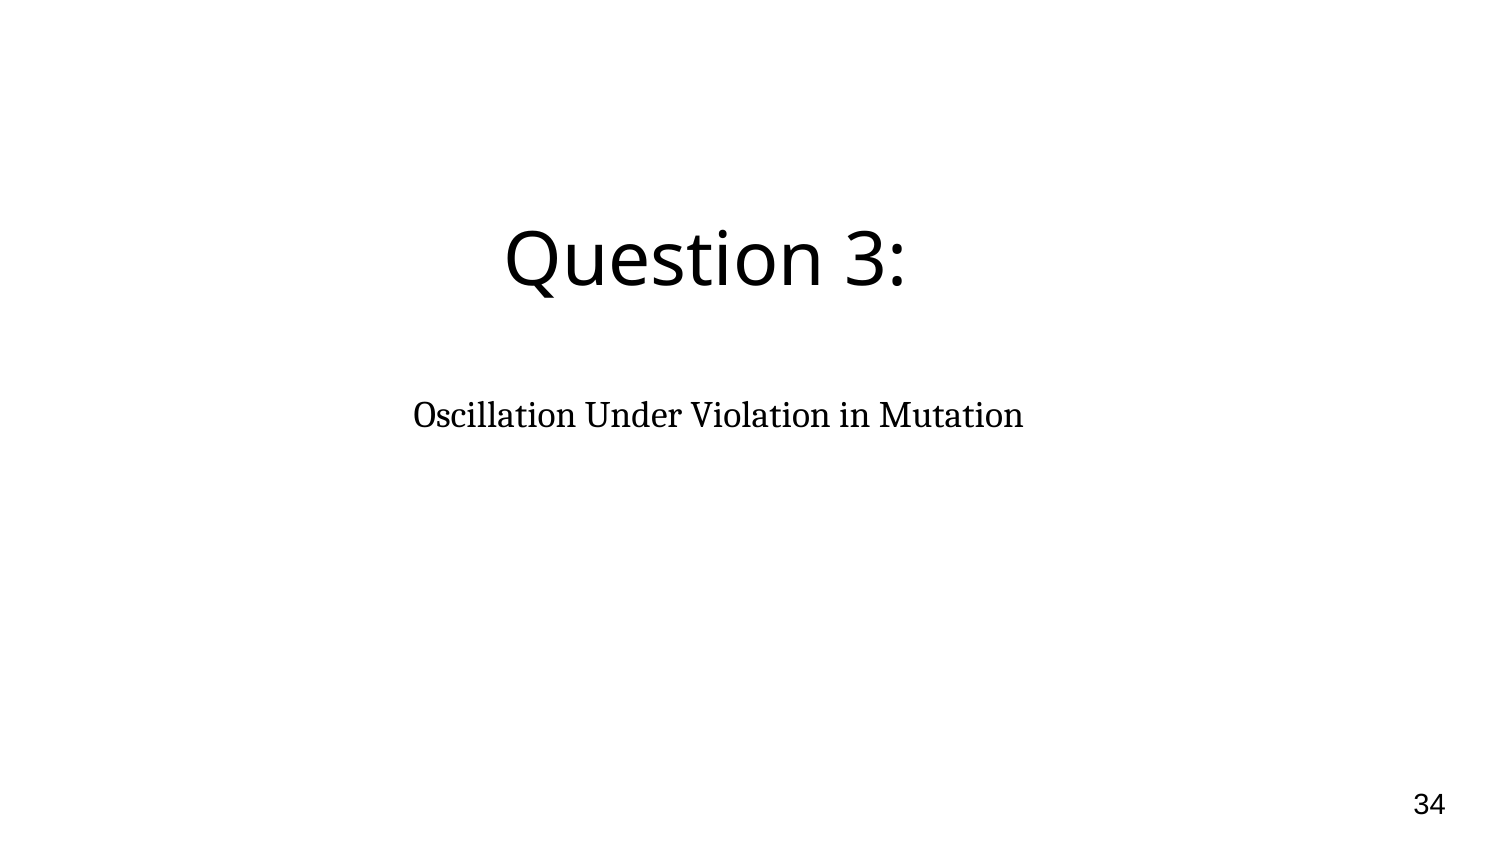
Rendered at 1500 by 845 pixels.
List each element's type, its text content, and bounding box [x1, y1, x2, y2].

title Question 3: [31, 161, 1381, 316]
subtitle Oscillation Under Violation in Mutation [45, 375, 1394, 447]
